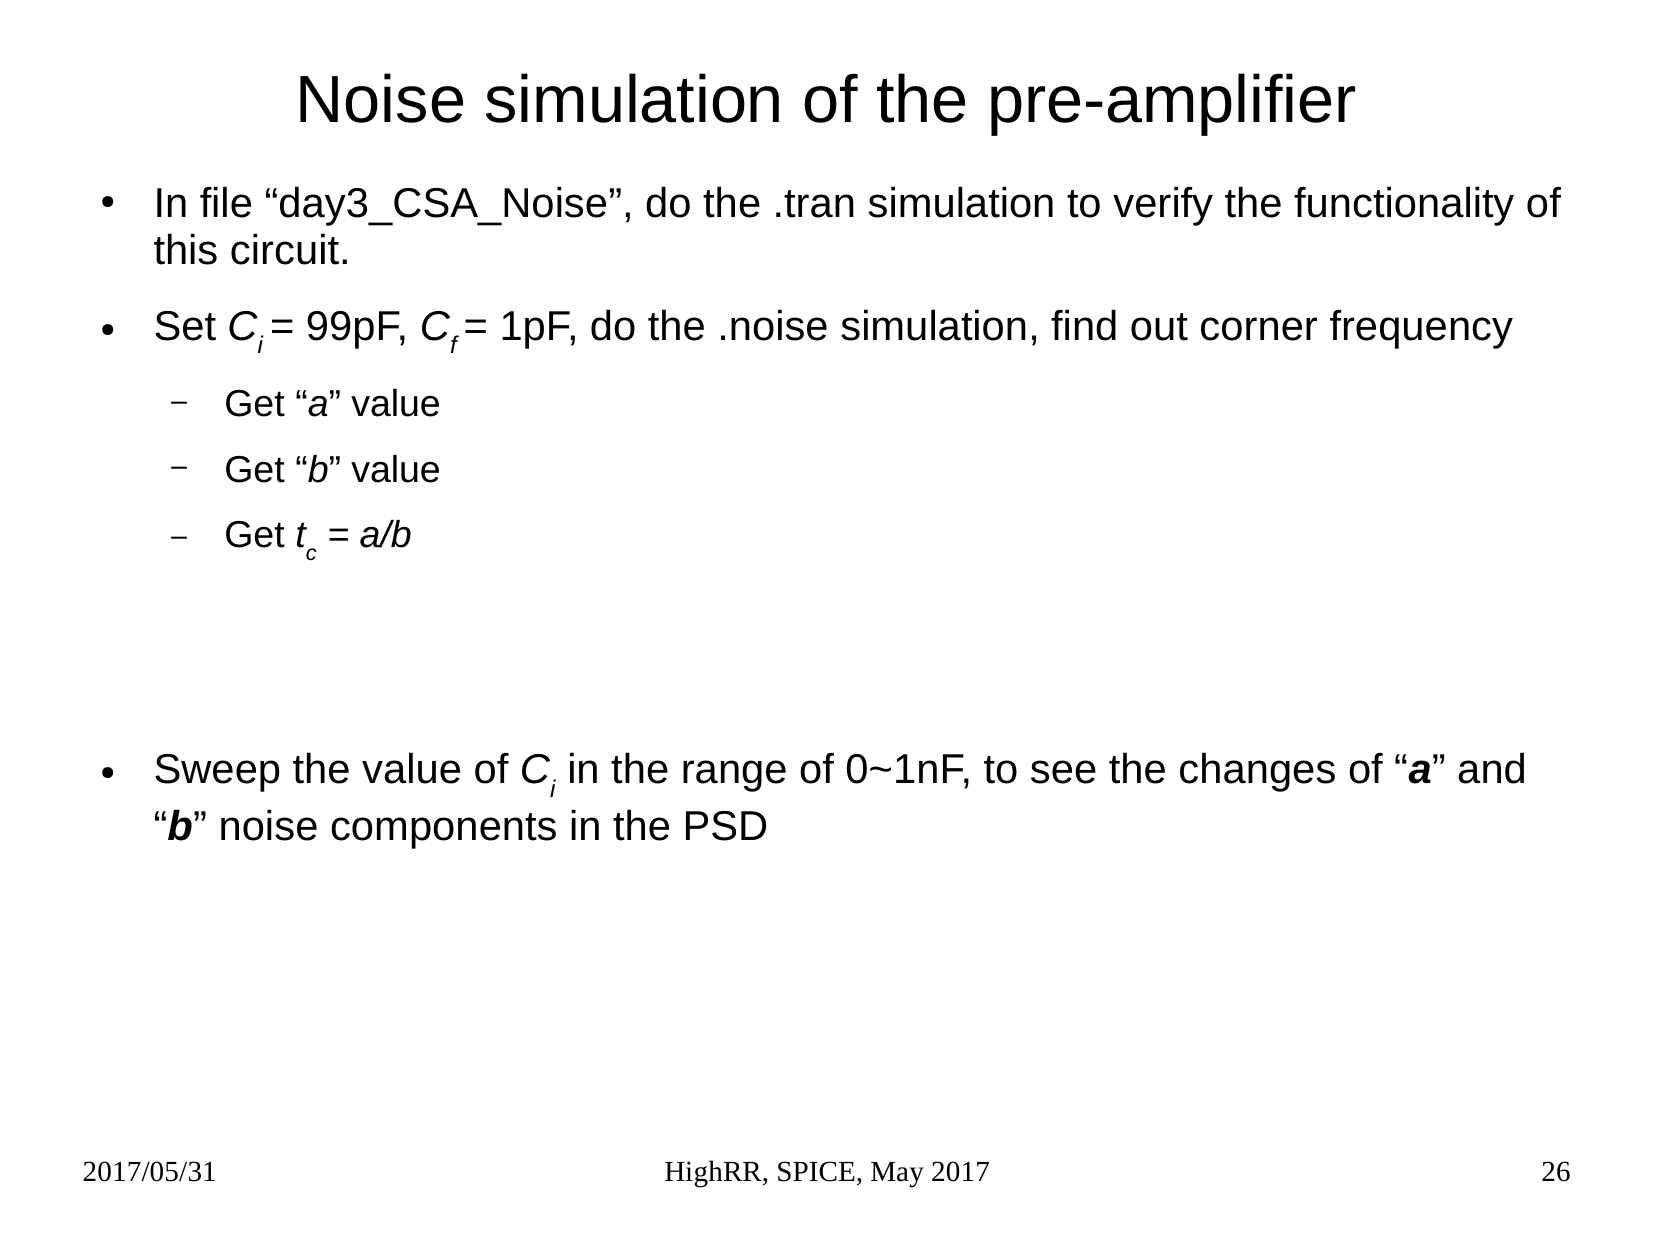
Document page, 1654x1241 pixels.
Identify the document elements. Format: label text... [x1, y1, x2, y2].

list In file “day3_CSA_Noise”, do the .tran simulation to verify the functionality of this circuit. Set Ci = 99pF, Cf = 1pF, do the .noise simulation, find out corner frequency Get “a” value Get “b” value Get tc = a/b Sweep the value of Ci in the range of 0~1nF, to see the changes of “a” and “b” noise components in the PSD [82, 180, 1571, 1141]
title Noise simulation of the pre-amplifier [82, 49, 1571, 151]
